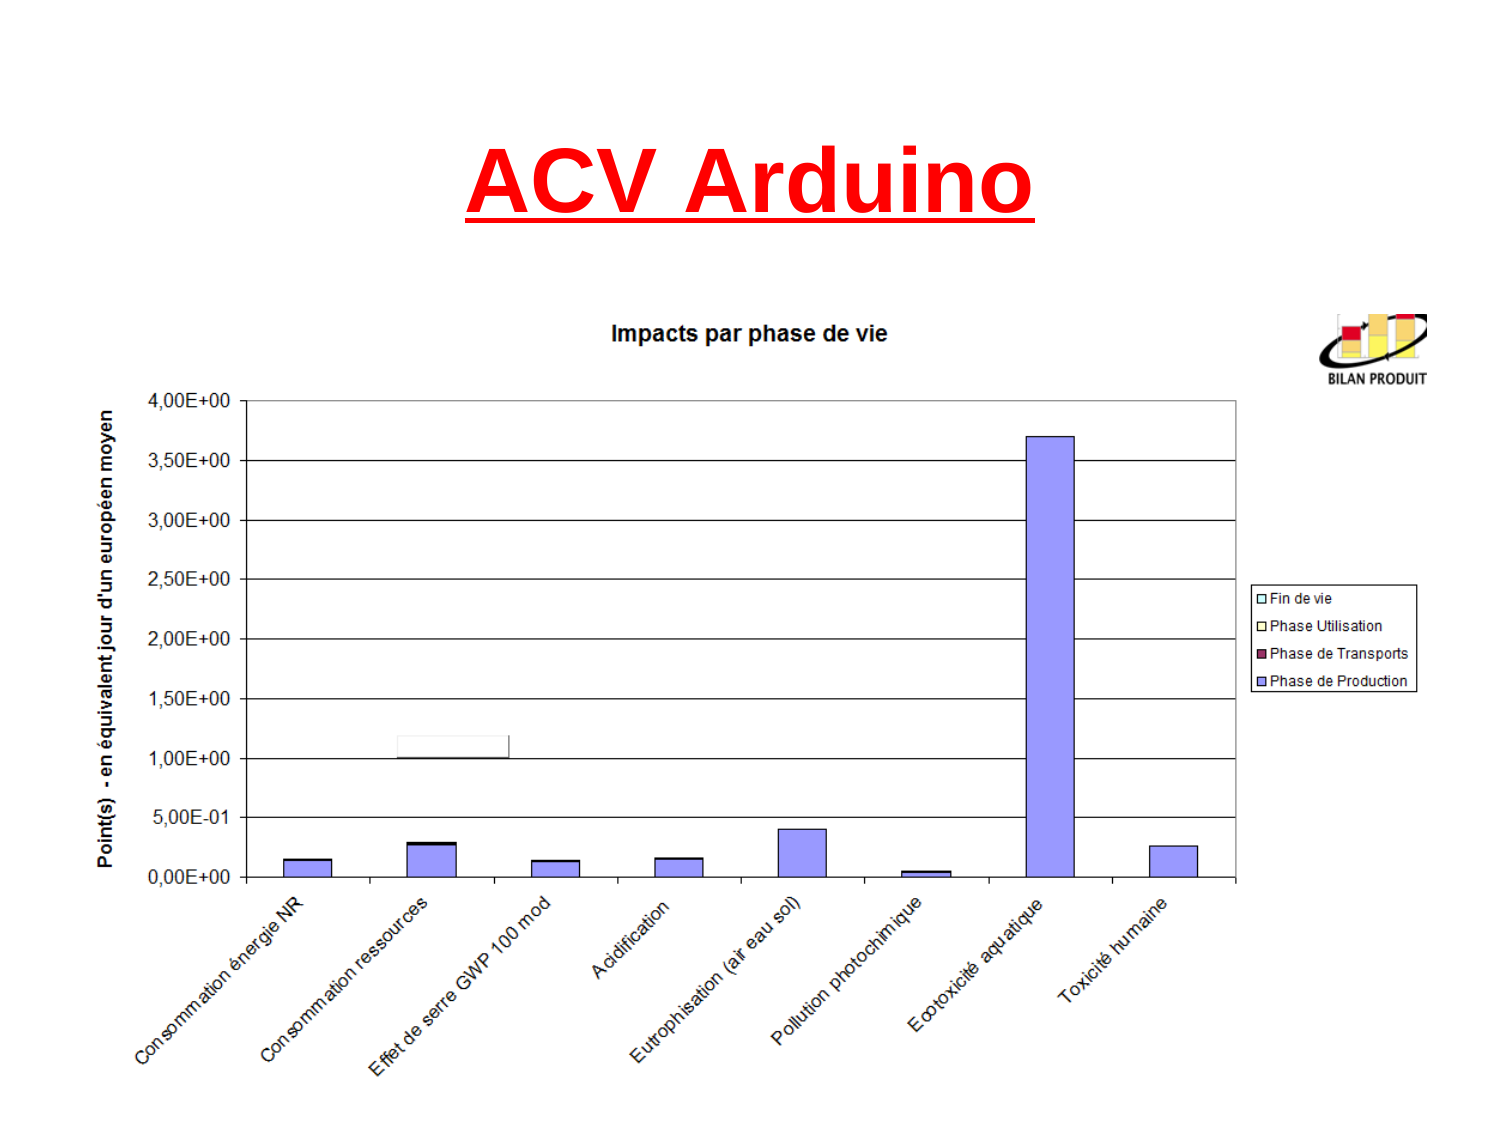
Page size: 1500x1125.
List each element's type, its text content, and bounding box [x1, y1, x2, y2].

text_box ACV Arduino [0, 113, 1500, 239]
picture [76, 314, 1427, 1079]
